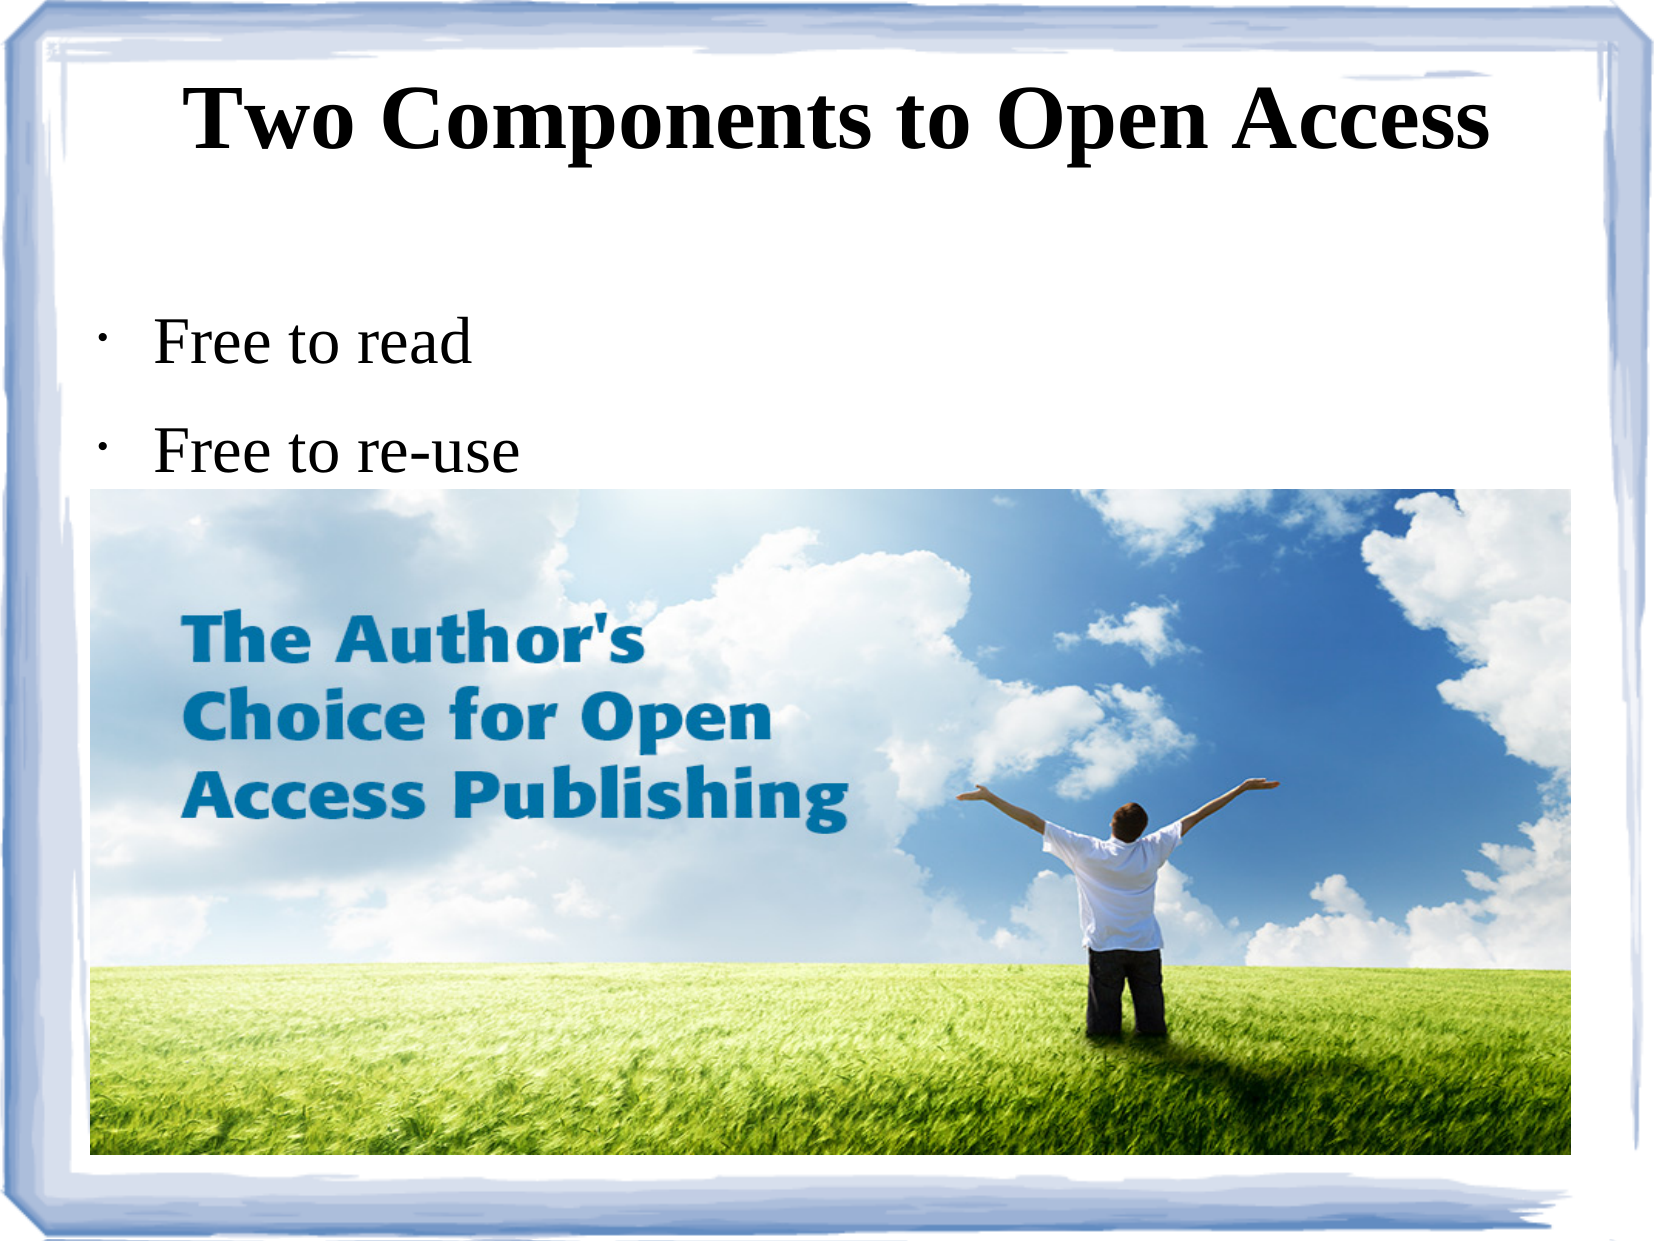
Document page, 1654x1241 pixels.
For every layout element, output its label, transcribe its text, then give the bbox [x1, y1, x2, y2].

text_box Free to read Free to re-use [82, 289, 1571, 1108]
title Two Components to Open Access [82, 49, 1571, 257]
picture [0, 0, 1654, 1241]
